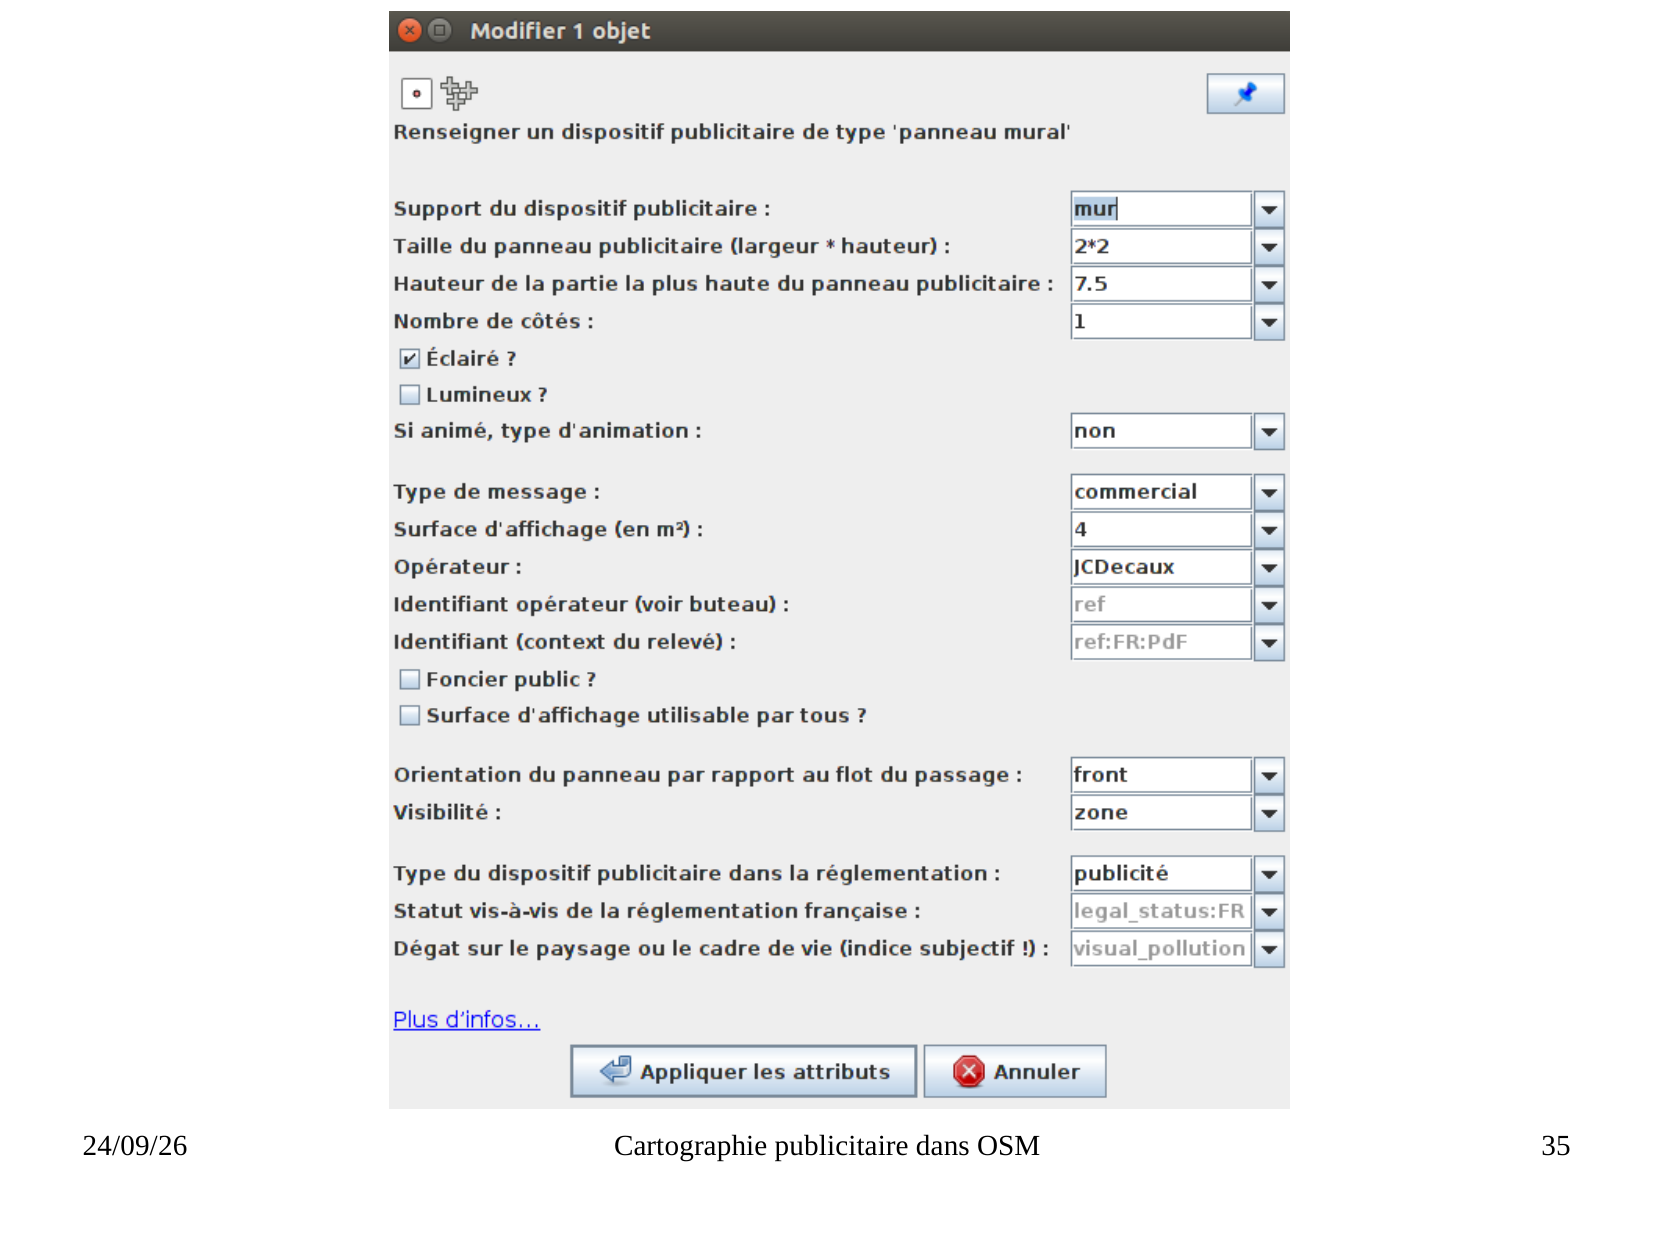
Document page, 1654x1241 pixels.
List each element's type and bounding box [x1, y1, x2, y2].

picture [389, 11, 1290, 1109]
